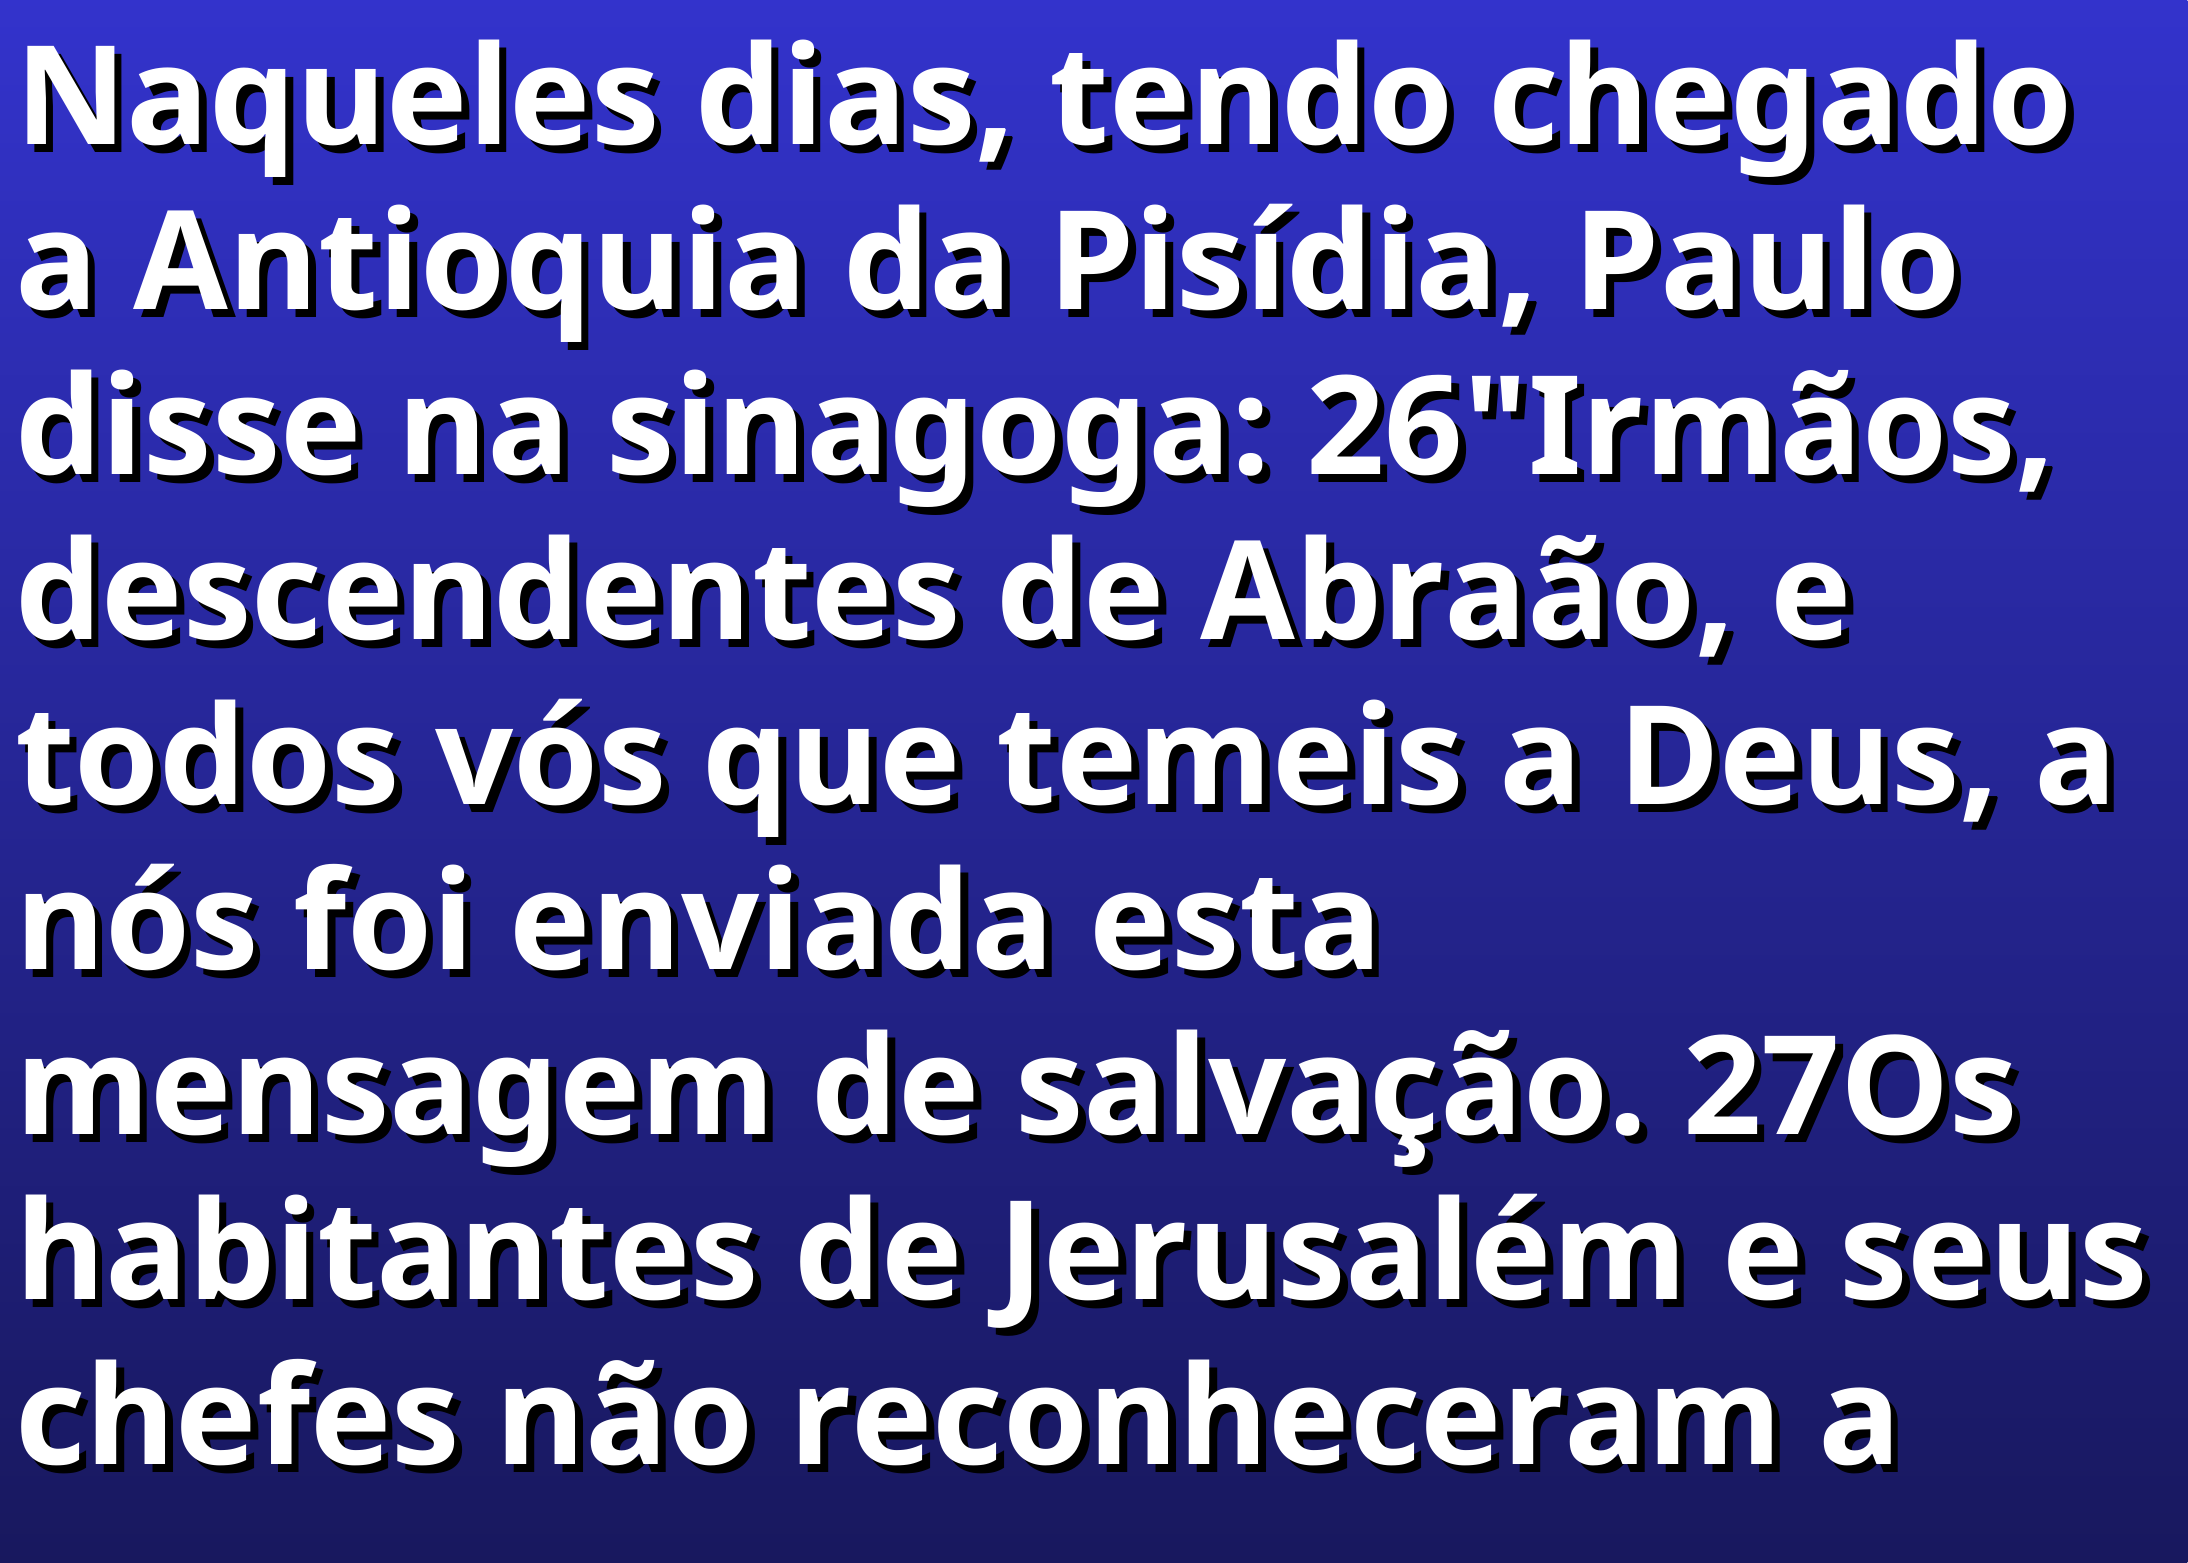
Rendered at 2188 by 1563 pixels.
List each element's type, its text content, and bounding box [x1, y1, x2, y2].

text_box Naqueles dias, tendo chegado a Antioquia da Pisídia, Paulo disse na sinagoga: 26"Irmãos, descendentes de Abraão, e todos vós que temeis a Deus, a nós foi enviada esta mensagem de salvação. 27Os habitantes de Jerusalém e seus chefes não reconheceram a [0, 0, 2188, 1500]
